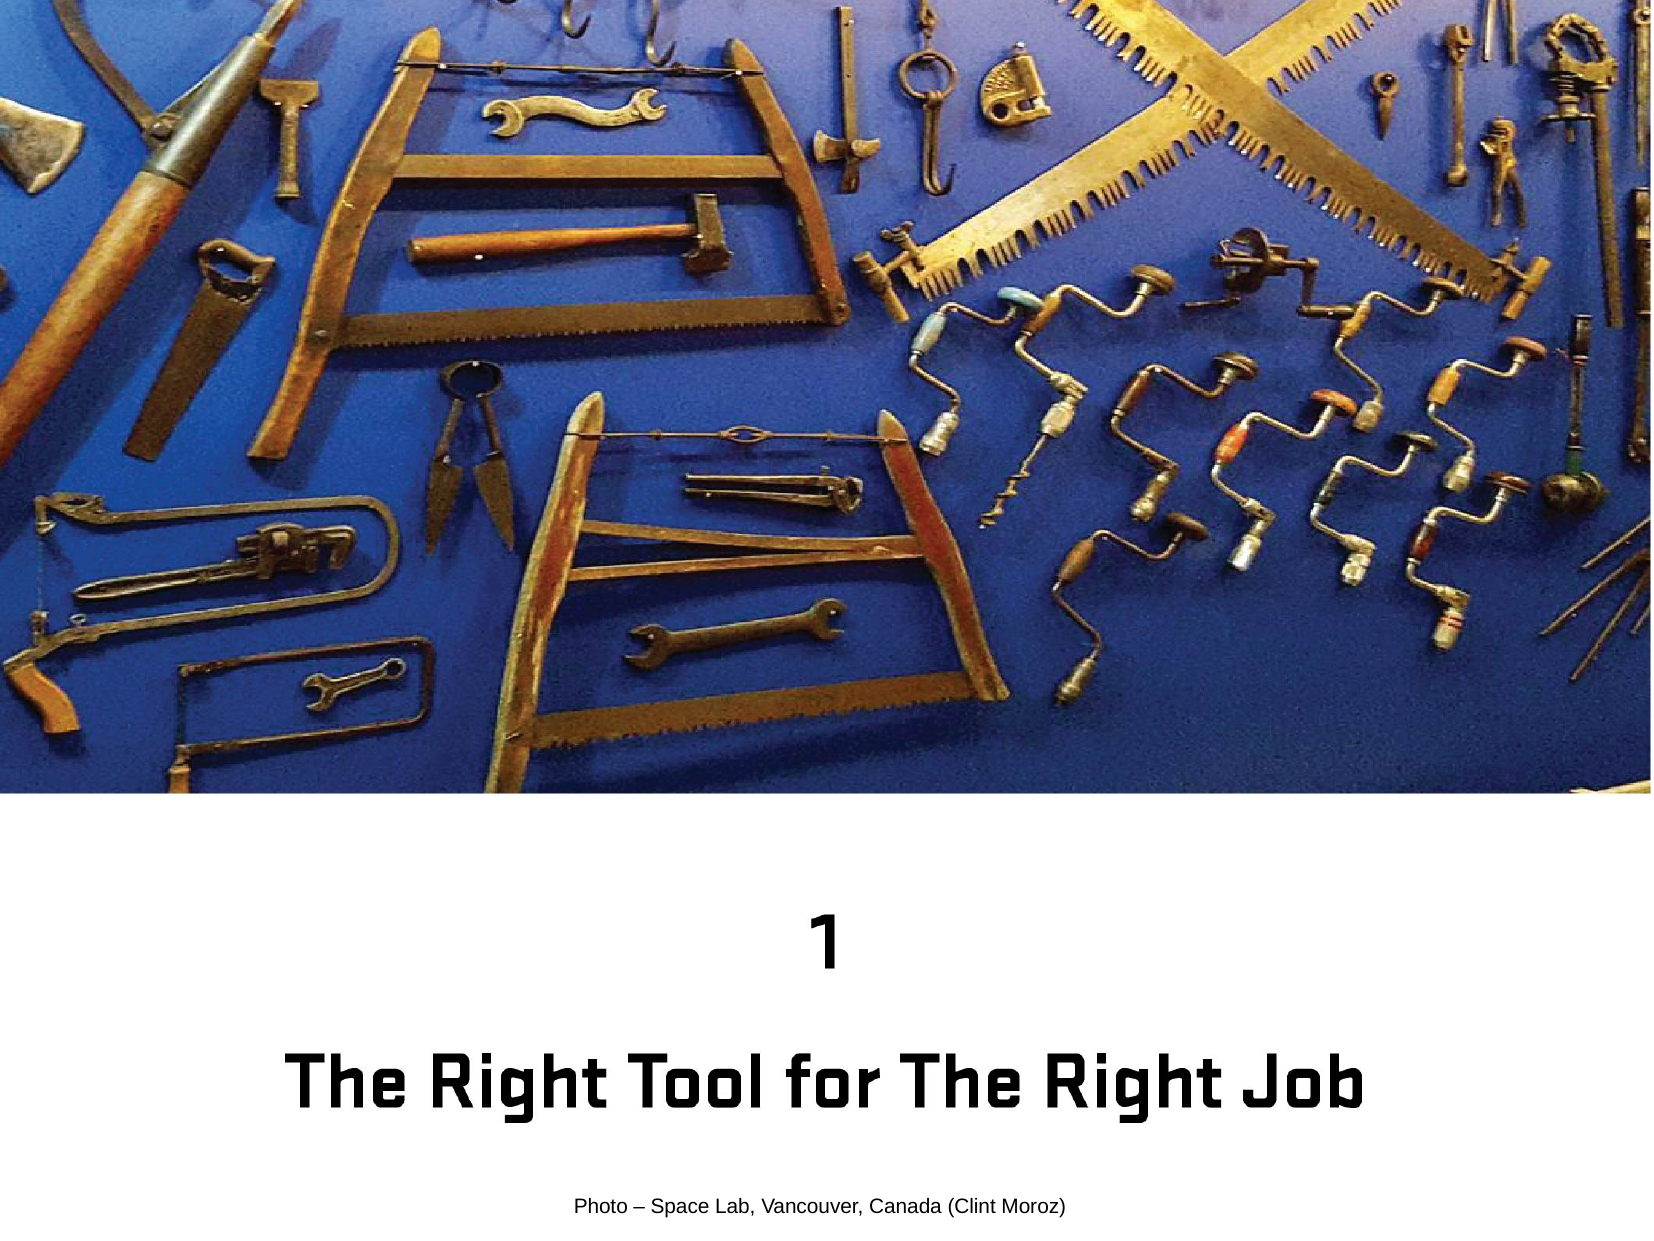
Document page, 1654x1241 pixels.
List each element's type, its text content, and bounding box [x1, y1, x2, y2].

text_box Photo – Space Lab, Vancouver, Canada (Clint Moroz) [558, 1185, 1086, 1227]
picture [0, 0, 1651, 1239]
